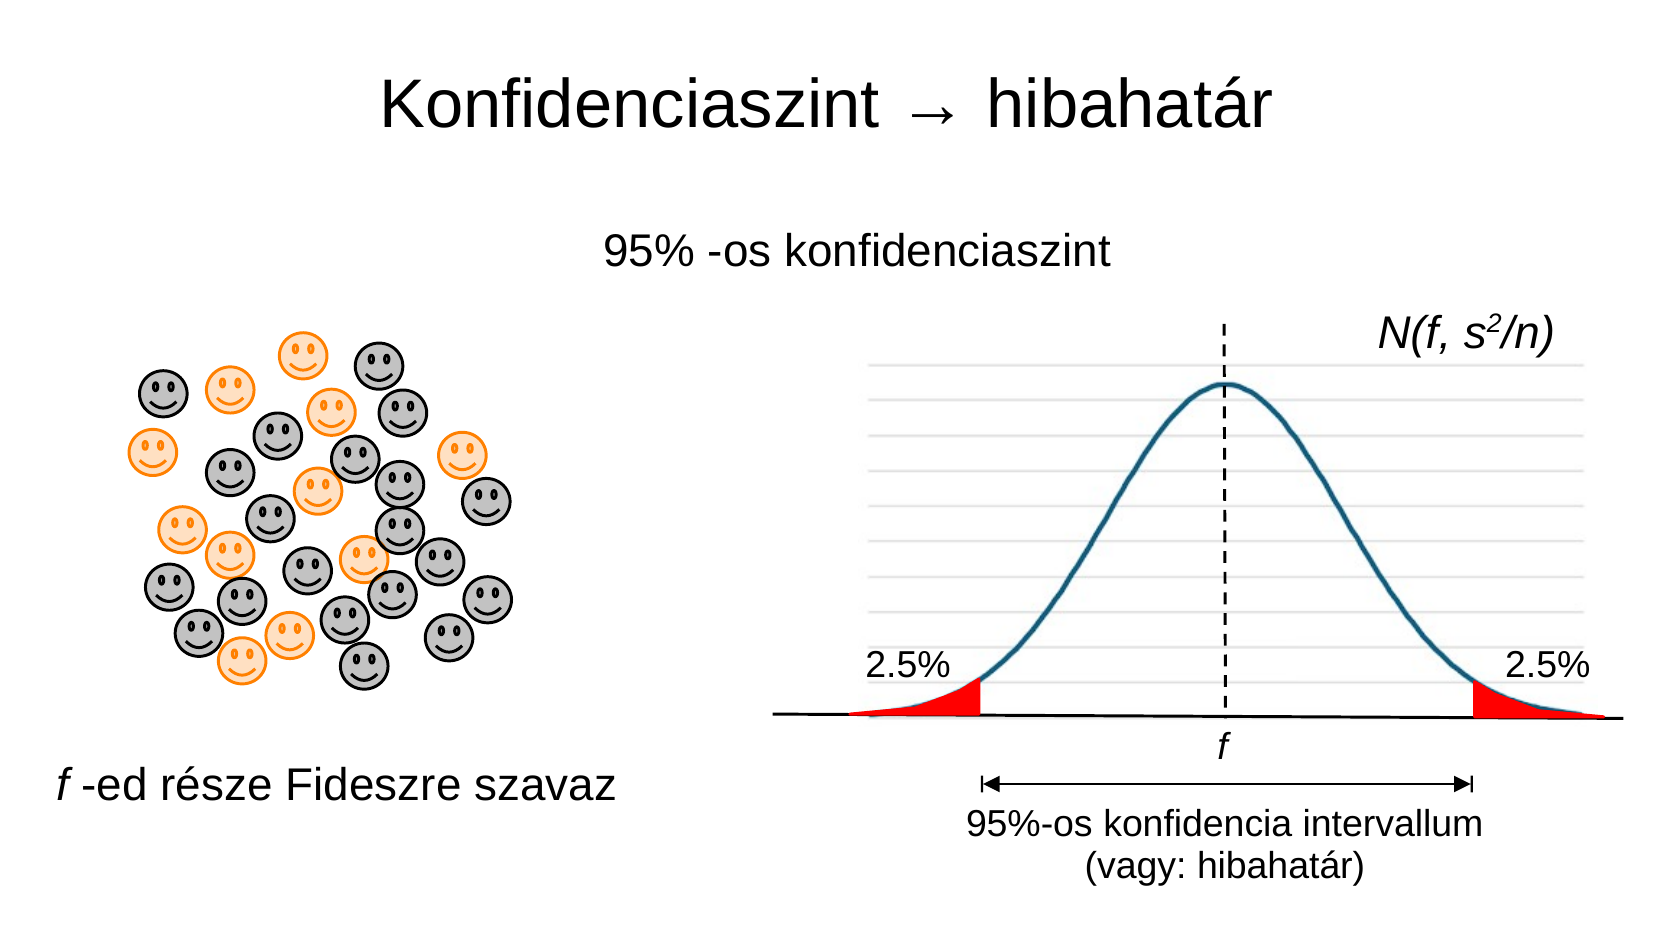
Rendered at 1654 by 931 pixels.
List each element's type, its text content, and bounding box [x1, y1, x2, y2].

text_box [438, 432, 487, 479]
picture [858, 717, 1202, 727]
text_box [294, 436, 380, 515]
text_box [206, 449, 255, 496]
text_box [849, 708, 980, 715]
text_box [206, 366, 255, 414]
text_box [175, 610, 223, 657]
text_box N(f, s2/n) [1362, 299, 1607, 395]
text_box [462, 478, 511, 525]
text_box [1474, 708, 1604, 717]
text_box [340, 461, 424, 618]
text_box [158, 506, 207, 553]
text_box [379, 390, 427, 437]
picture [980, 708, 1474, 716]
text_box [416, 538, 464, 586]
text_box 95% -os konfidenciaszint [588, 217, 1207, 380]
text_box f [1202, 718, 1328, 783]
text_box [206, 532, 266, 625]
text_box f -ed része Fideszre szavaz [41, 751, 670, 834]
text_box [307, 389, 356, 436]
text_box [321, 596, 369, 644]
text_box [355, 343, 403, 390]
text_box [129, 429, 177, 476]
text_box 95%-os konfidencia intervallum (vagy: hibahatár) [906, 795, 1544, 931]
text_box [218, 637, 266, 684]
text_box [463, 576, 512, 623]
picture [858, 708, 904, 713]
text_box [340, 642, 389, 690]
text_box [279, 332, 327, 379]
picture [858, 348, 1598, 635]
text_box [246, 495, 295, 542]
text_box [425, 614, 473, 661]
text_box 2.5% 2.5% [850, 635, 1634, 708]
title Konfidenciaszint → hibahatár [88, 29, 1565, 178]
text_box [253, 412, 302, 460]
picture [1534, 708, 1598, 716]
text_box [283, 547, 332, 594]
text_box [139, 370, 188, 417]
text_box [145, 564, 194, 611]
picture [1328, 719, 1598, 727]
text_box [265, 612, 314, 659]
